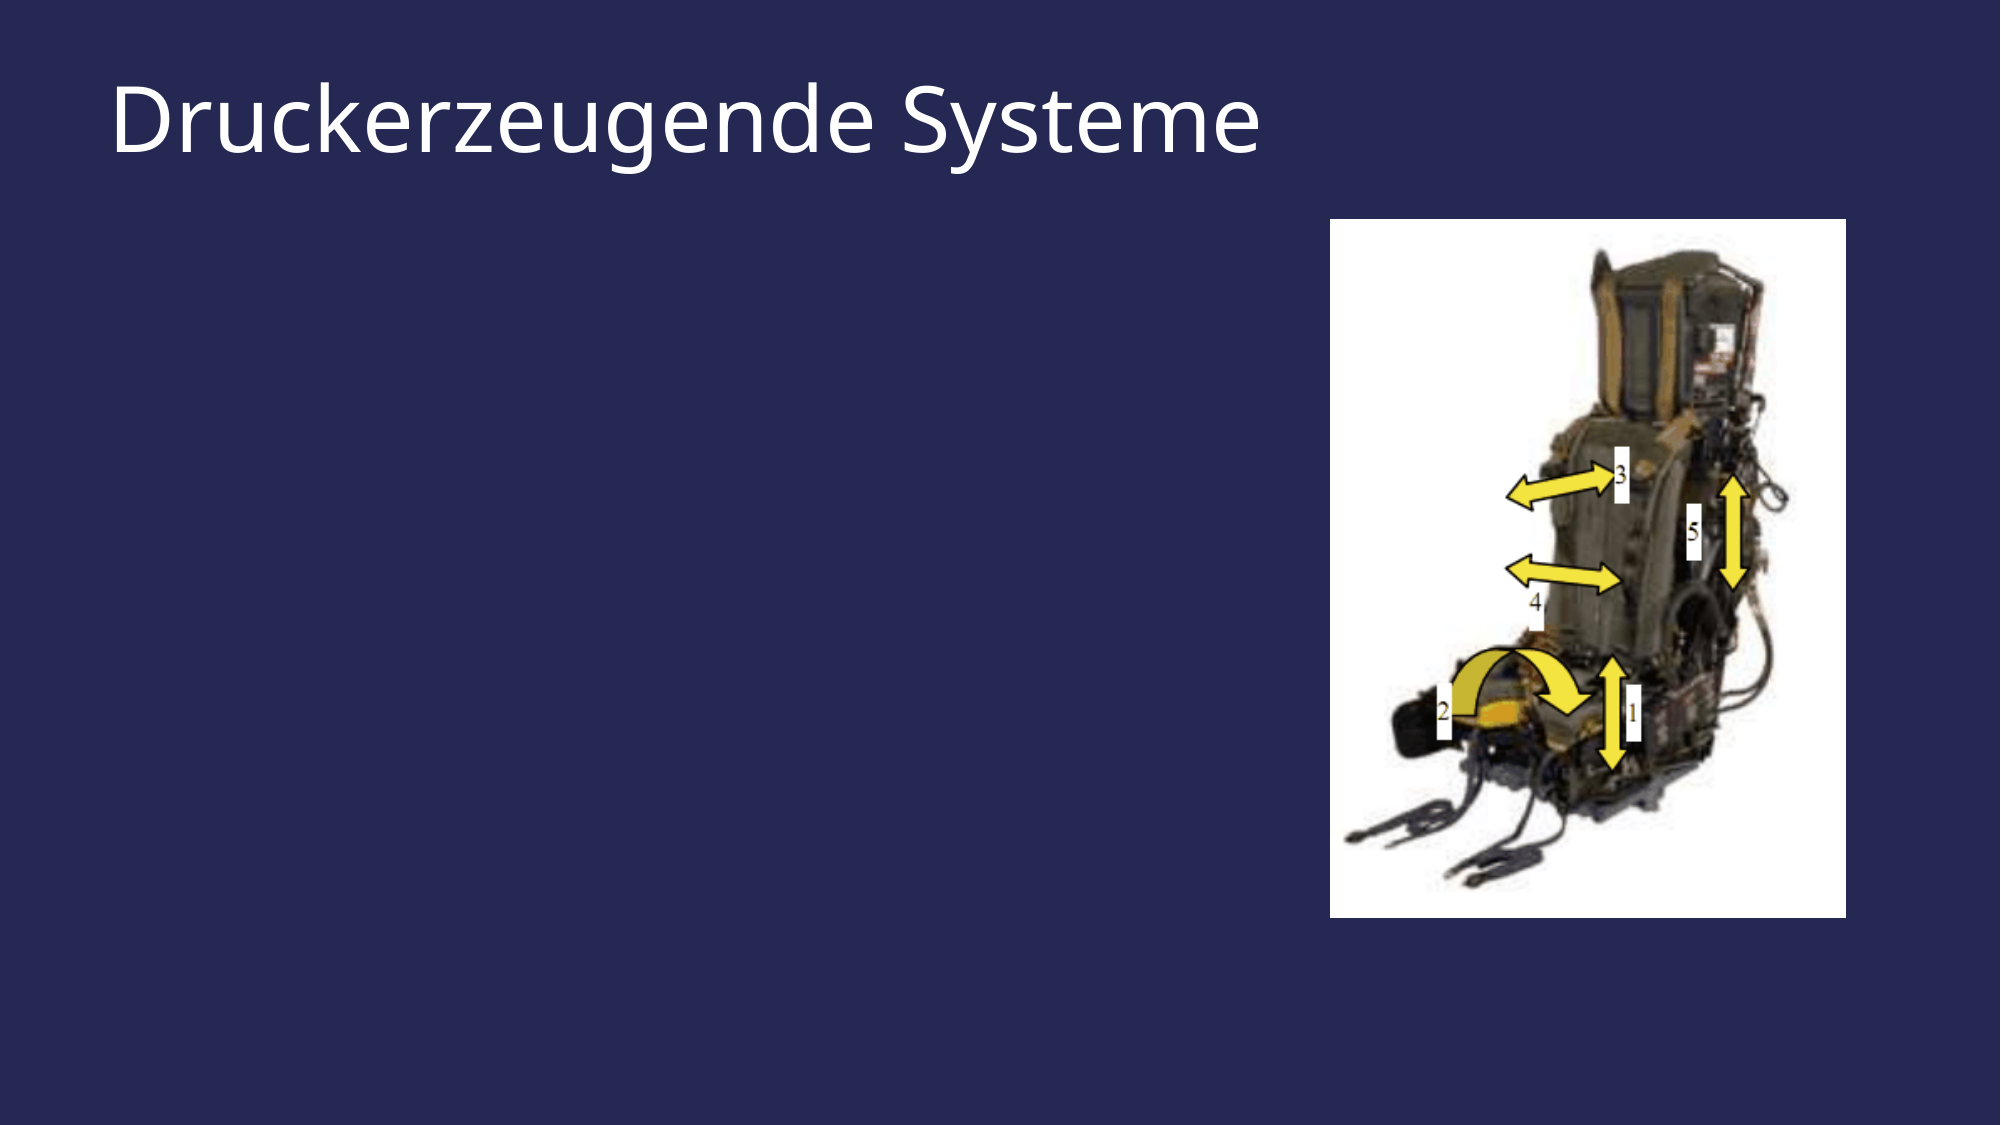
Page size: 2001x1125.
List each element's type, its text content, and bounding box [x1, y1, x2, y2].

picture [1330, 219, 1846, 918]
title Druckerzeugende Systeme [93, 66, 1908, 124]
list G-Seat und G-Suit für Jet Simulatoren Der G-Seat mechanische Bewegungsaktuatoren Akustikkomponente (Subwoofer) für Vibrationen G-Kräfte simulierbar durch Straffungsmechaniken für Gurte aufblasbare Kissen [93, 160, 1315, 992]
